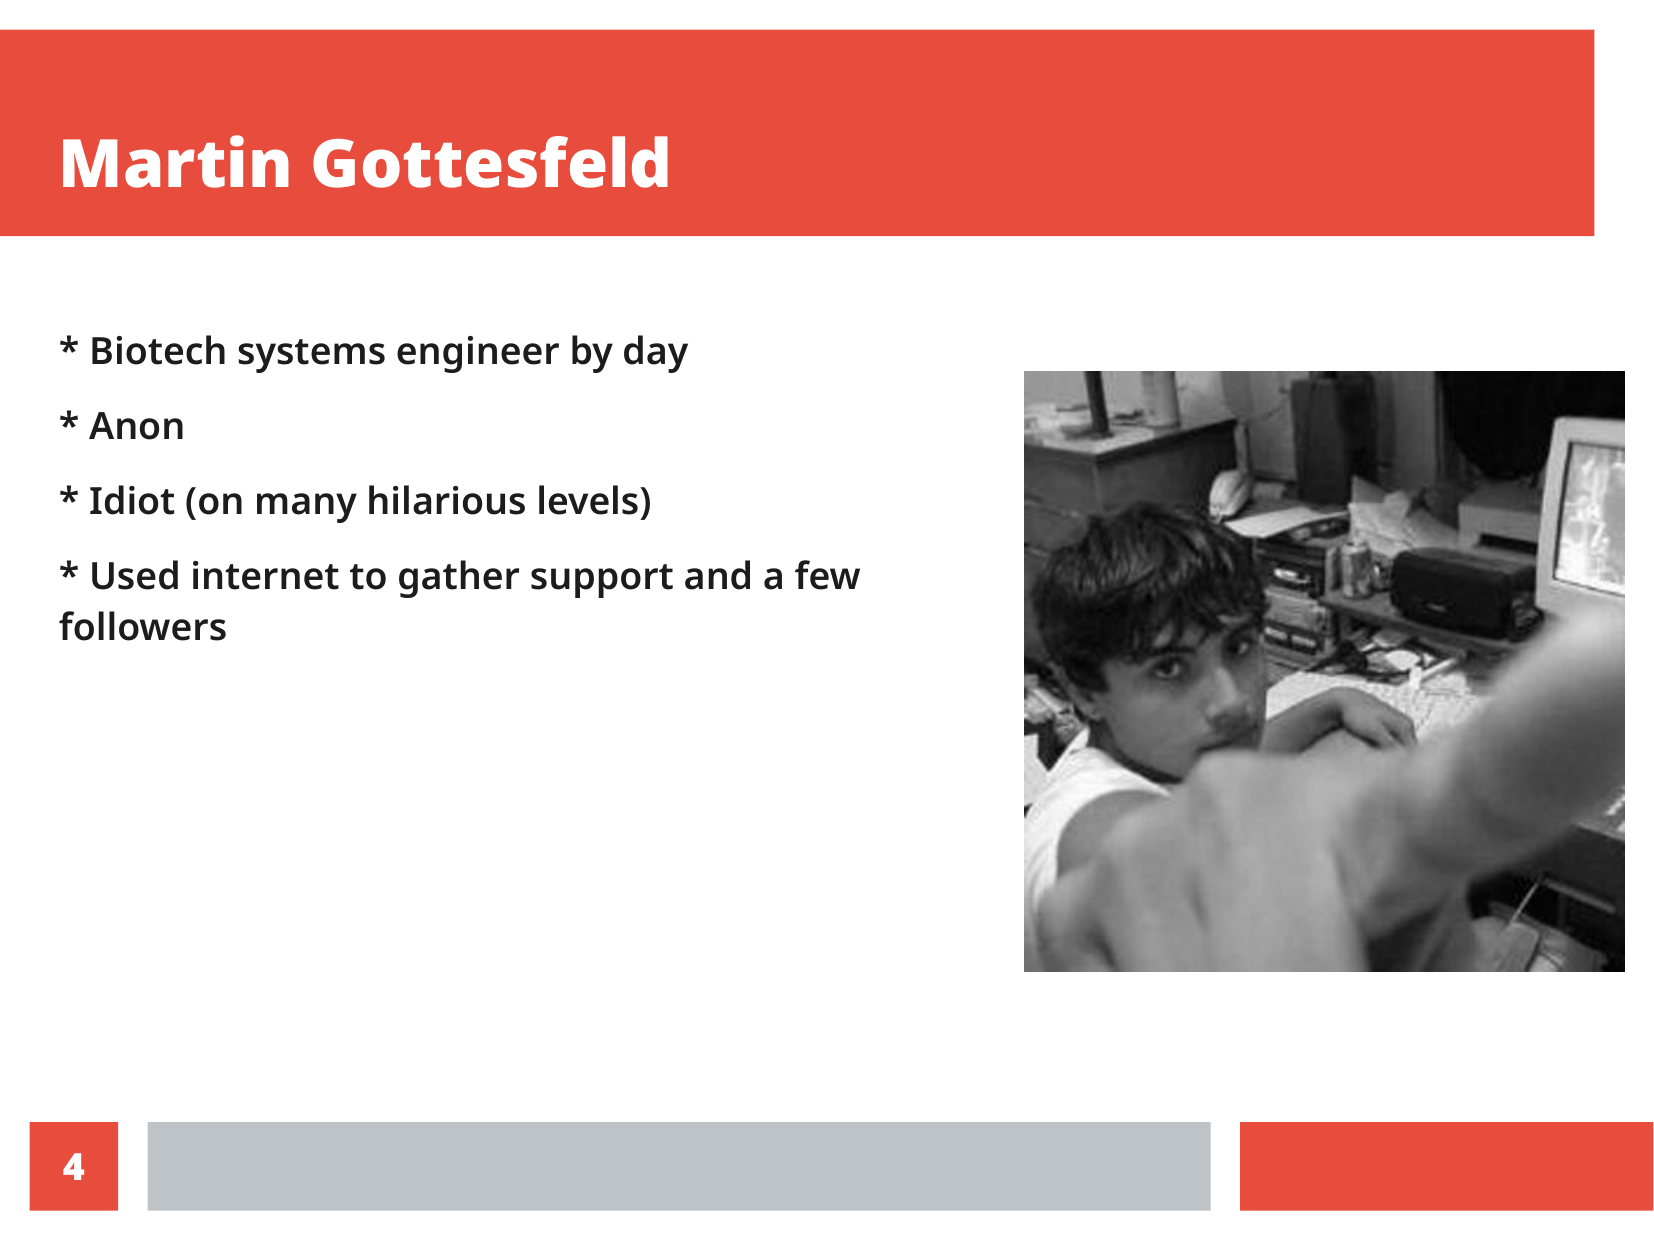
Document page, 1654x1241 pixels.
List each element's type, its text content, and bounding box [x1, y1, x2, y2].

title Martin Gottesfeld [59, 59, 1595, 207]
list * Biotech systems engineer by day * Anon * Idiot (on many hilarious levels) * Used internet to gather support and a few followers [59, 324, 1036, 1093]
picture [1024, 371, 1625, 972]
